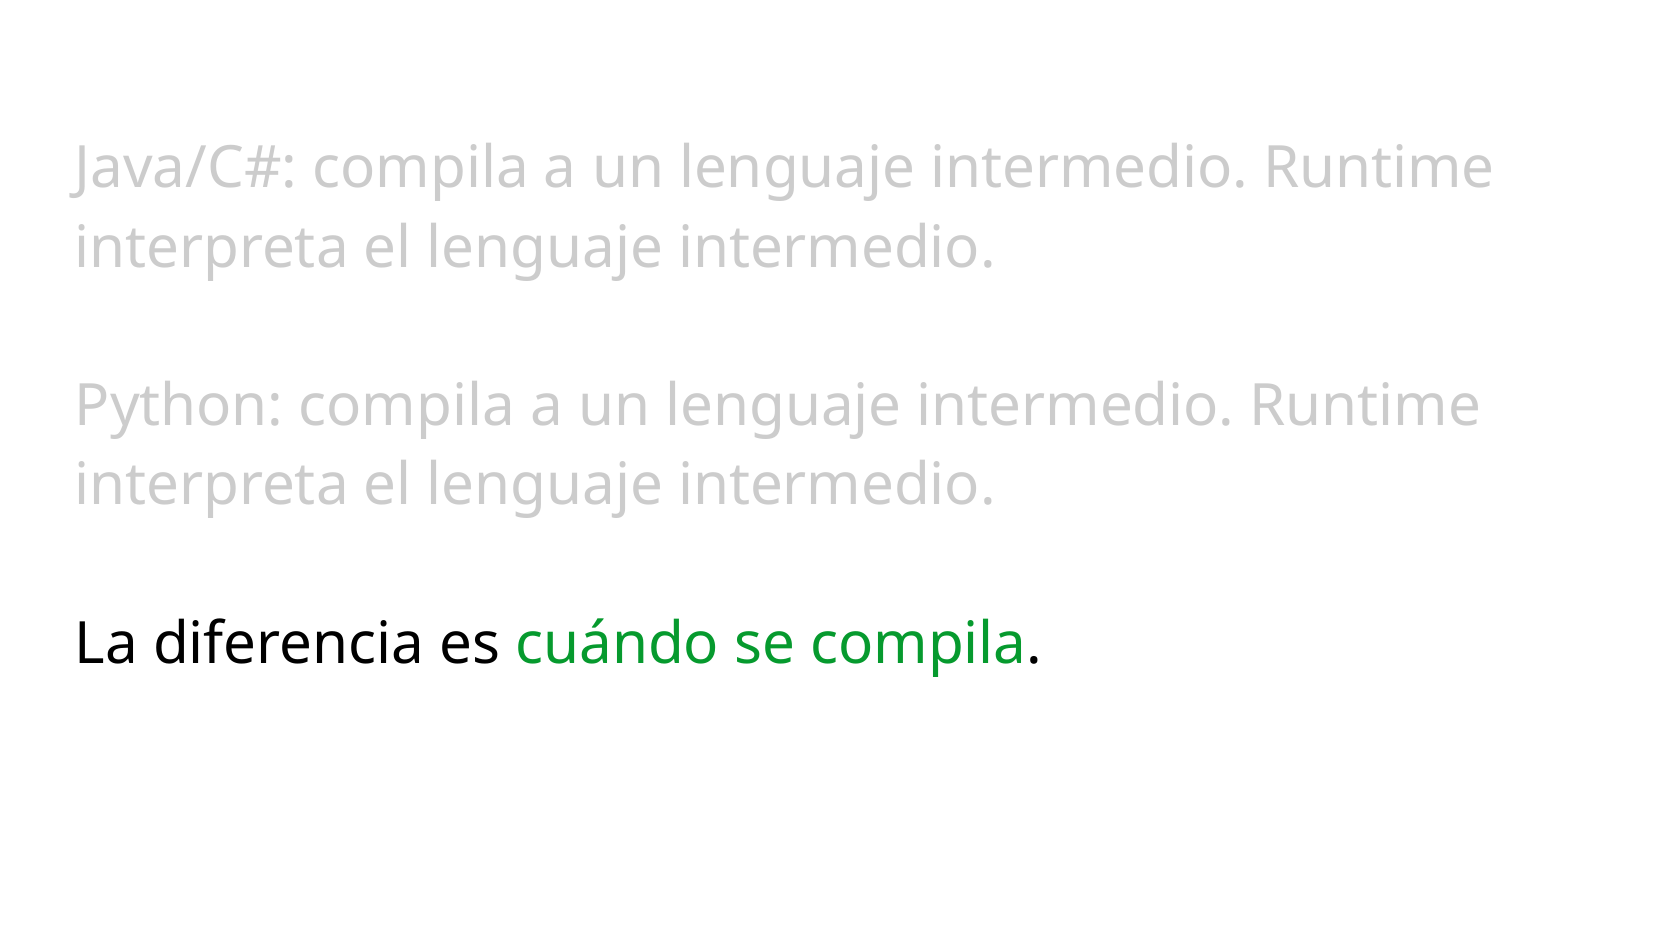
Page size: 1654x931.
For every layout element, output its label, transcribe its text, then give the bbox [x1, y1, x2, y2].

text_box Java/C#: compila a un lenguaje intermedio. Runtime interpreta el lenguaje intermedio. Python: compila a un lenguaje intermedio. Runtime interpreta el lenguaje intermedio. La diferencia es cuándo se compila. [60, 118, 1606, 794]
